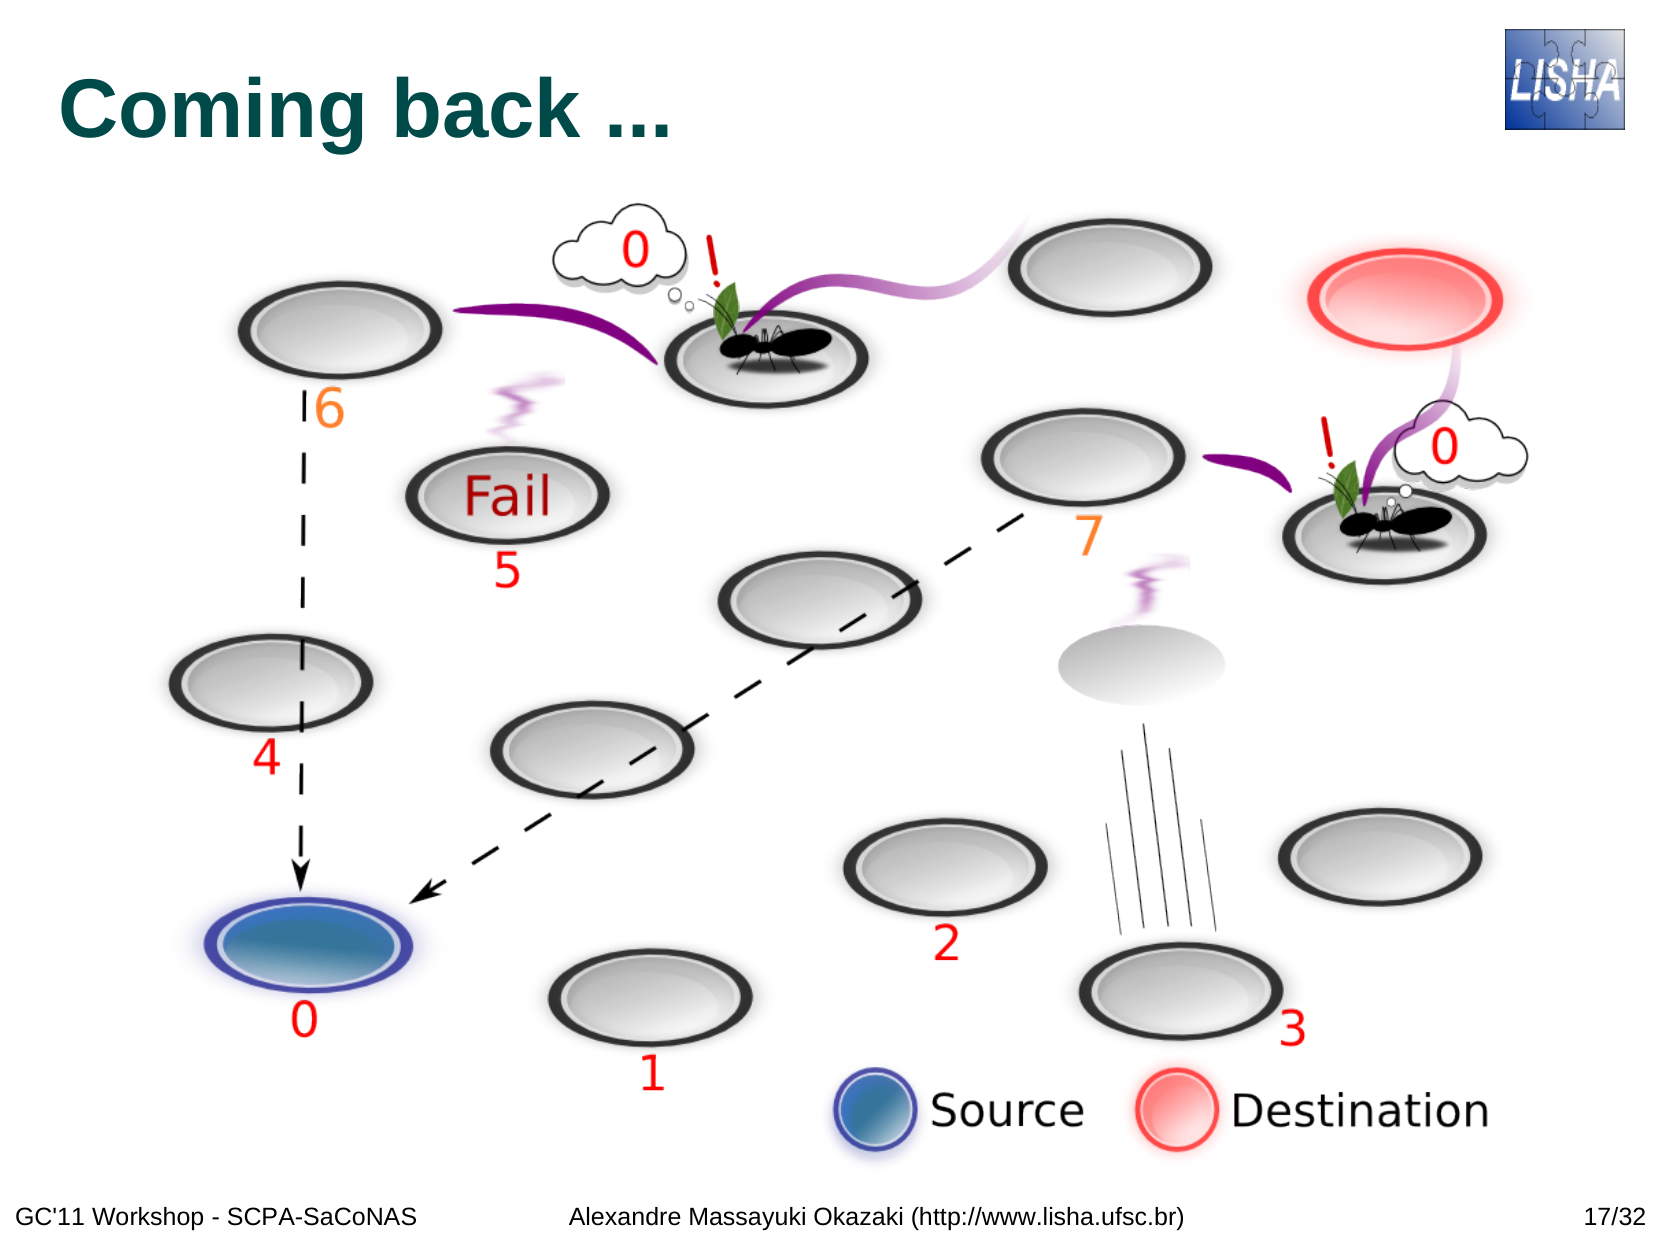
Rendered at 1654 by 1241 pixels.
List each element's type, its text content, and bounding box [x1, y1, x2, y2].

picture [1595, 29, 1625, 130]
picture [105, 179, 1547, 1199]
title Coming back ... [58, 11, 1595, 219]
